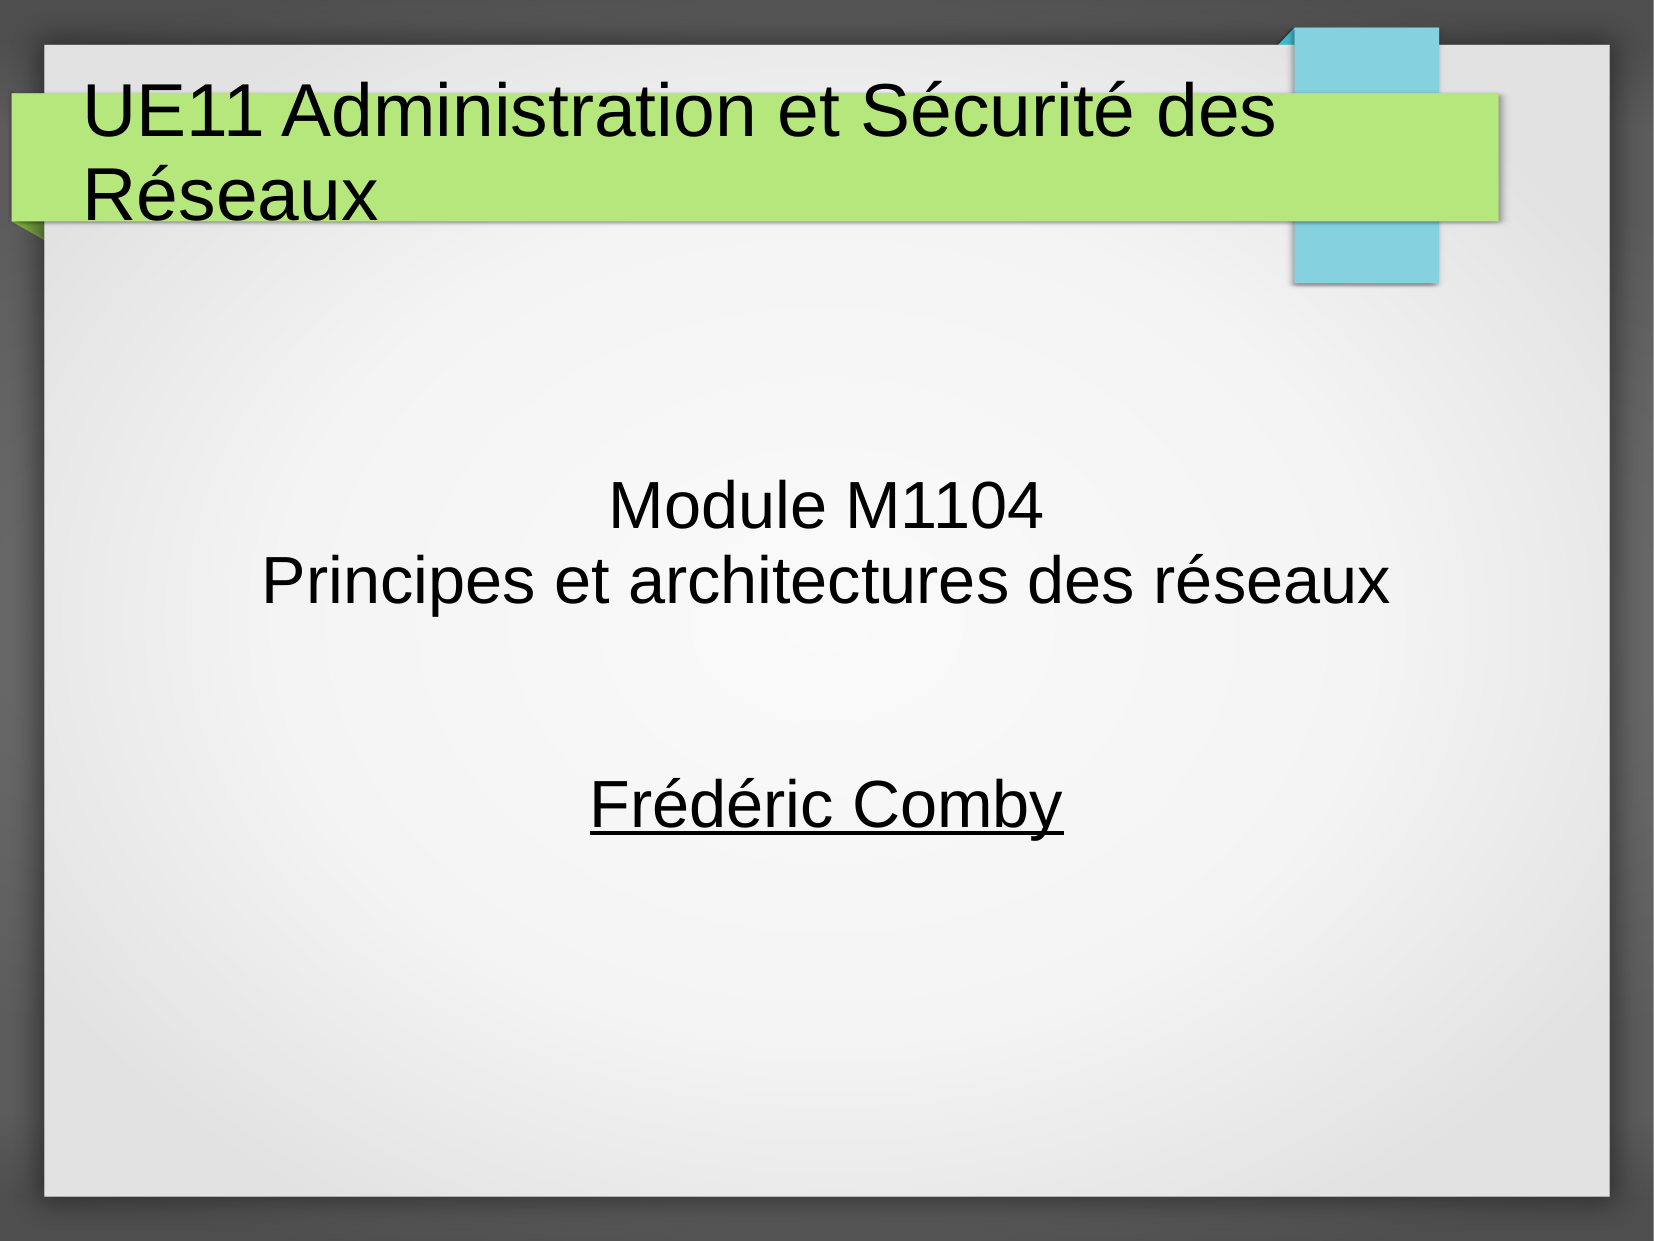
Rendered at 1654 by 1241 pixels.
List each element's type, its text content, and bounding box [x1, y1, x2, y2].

picture [0, 0, 1654, 1241]
subtitle Module M1104 Principes et architectures des réseaux Frédéric Comby [82, 295, 1571, 1015]
title UE11 Administration et Sécurité des Réseaux [82, 49, 1571, 257]
